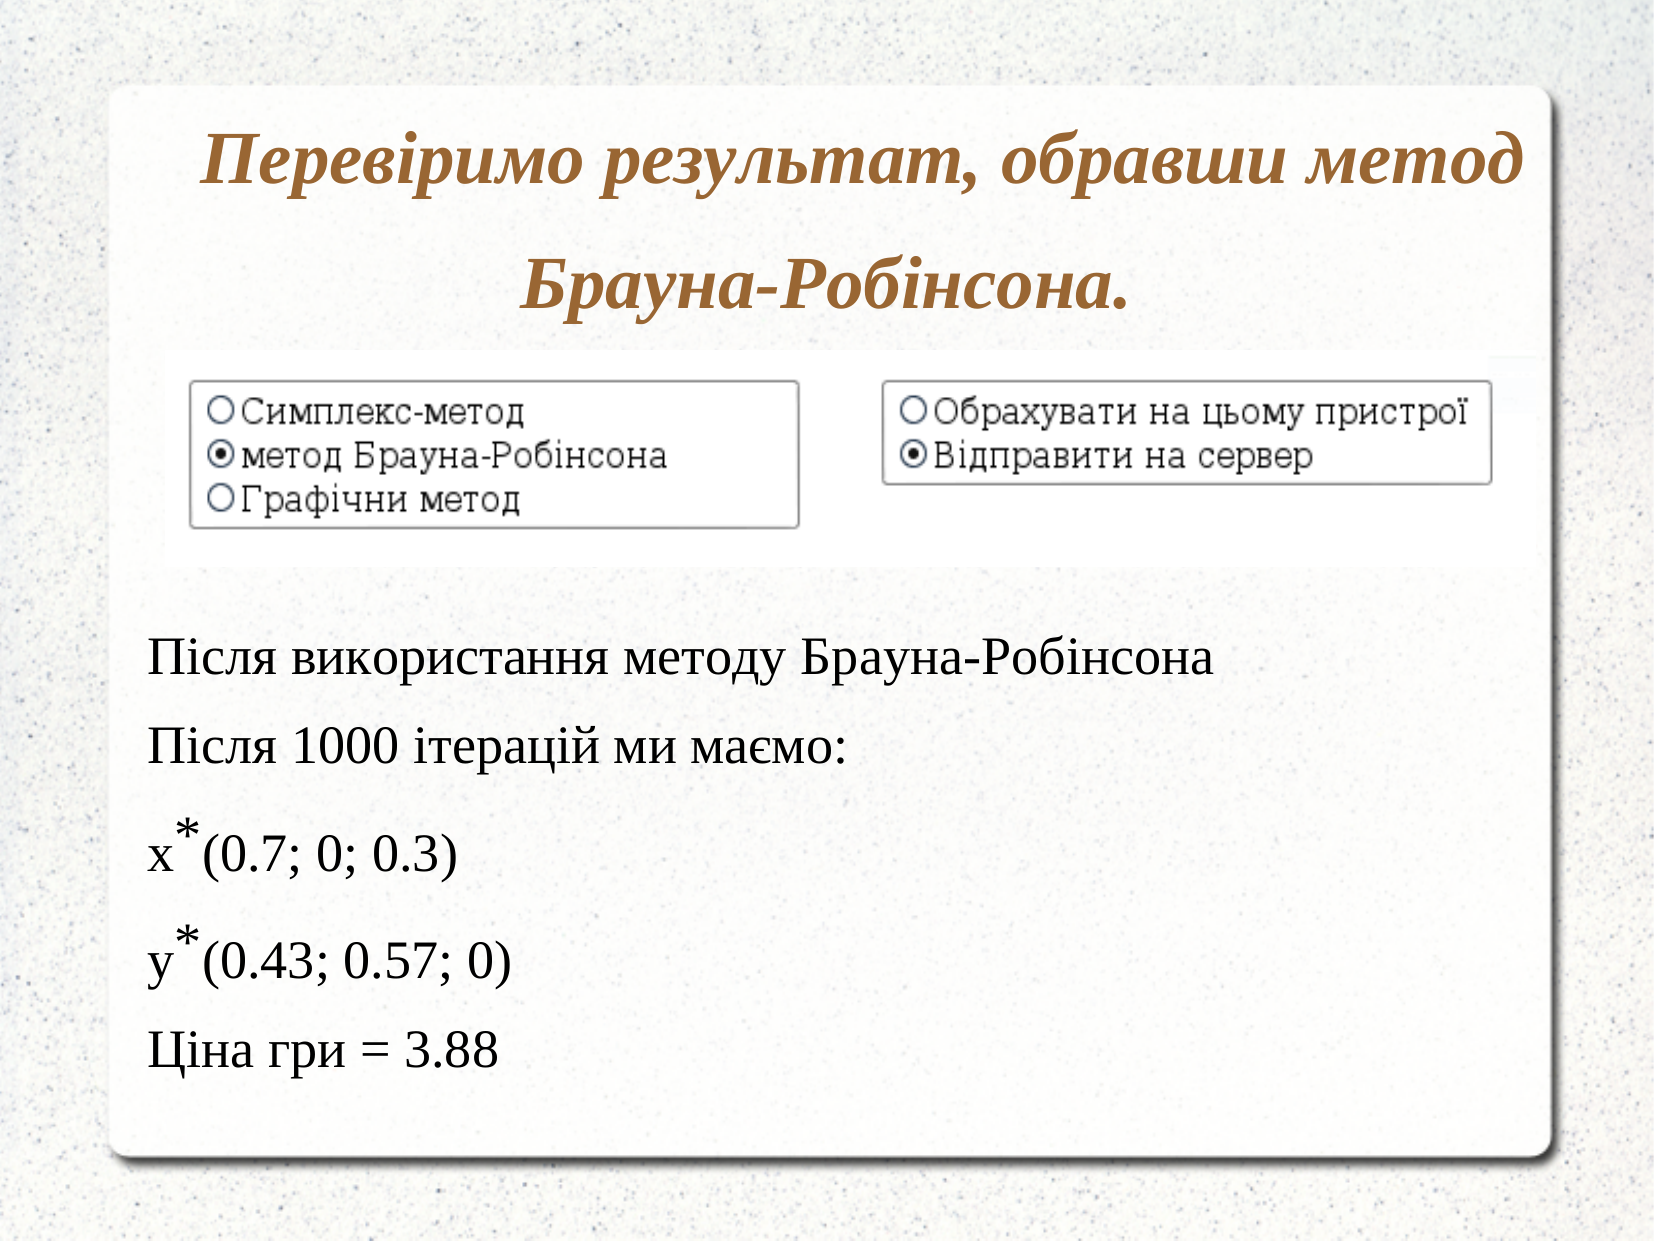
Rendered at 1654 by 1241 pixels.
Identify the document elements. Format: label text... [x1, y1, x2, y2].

picture [0, 0, 1654, 1241]
list Після використання методу Брауна-Робінсона Після 1000 ітерацій ми маємо: x*(0.7; 0; 0.3) y*(0.43; 0.57; 0) Ціна гри = 3.88 [147, 625, 1506, 1170]
title Перевіримо результат, обравши метод Брауна-Робінсона. [118, 96, 1536, 304]
